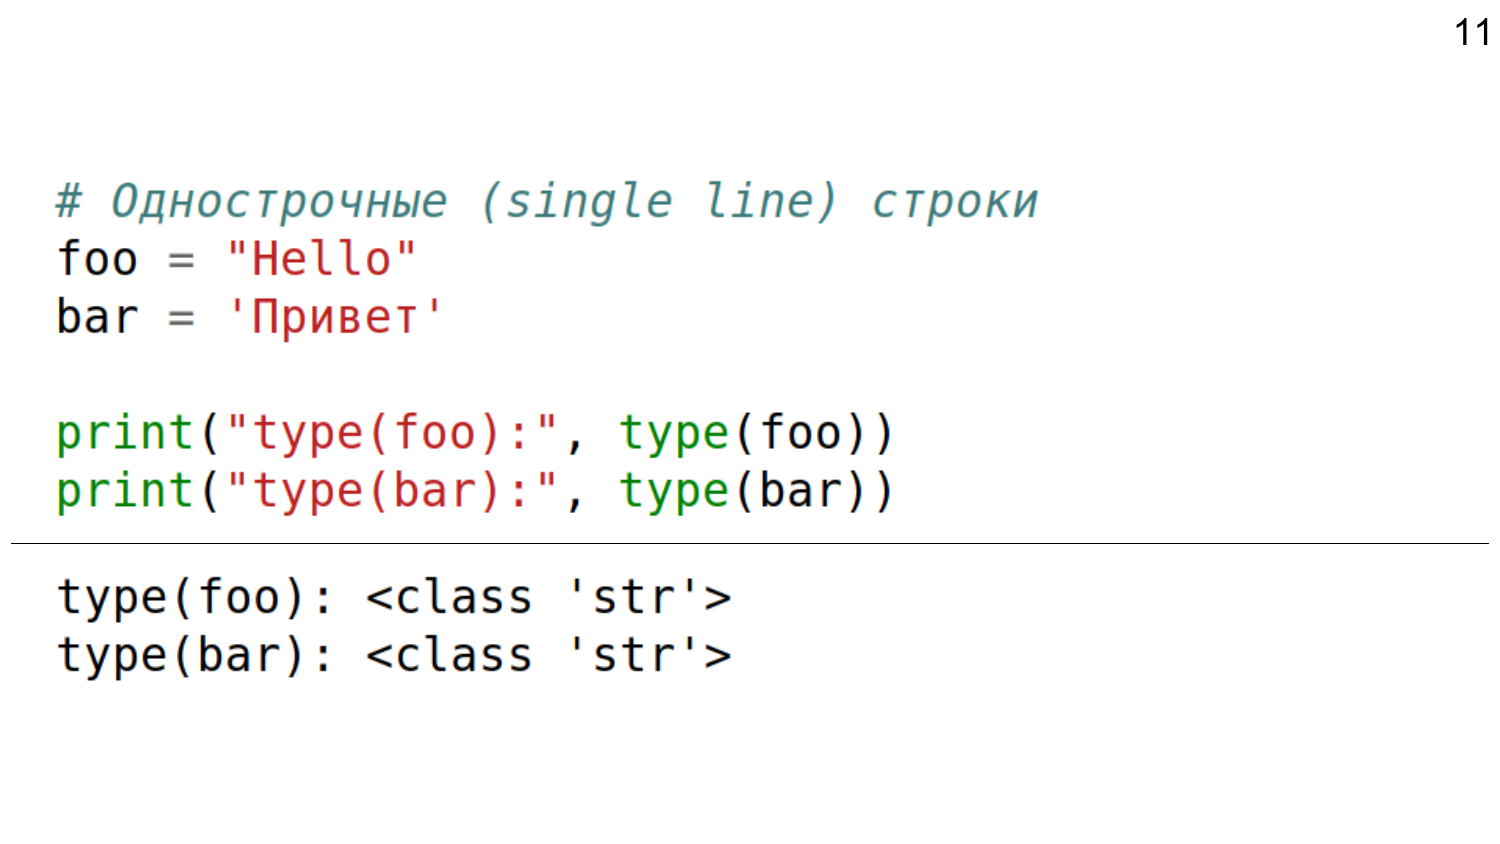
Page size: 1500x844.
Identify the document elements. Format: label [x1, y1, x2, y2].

picture [46, 571, 751, 687]
picture [47, 172, 1049, 528]
